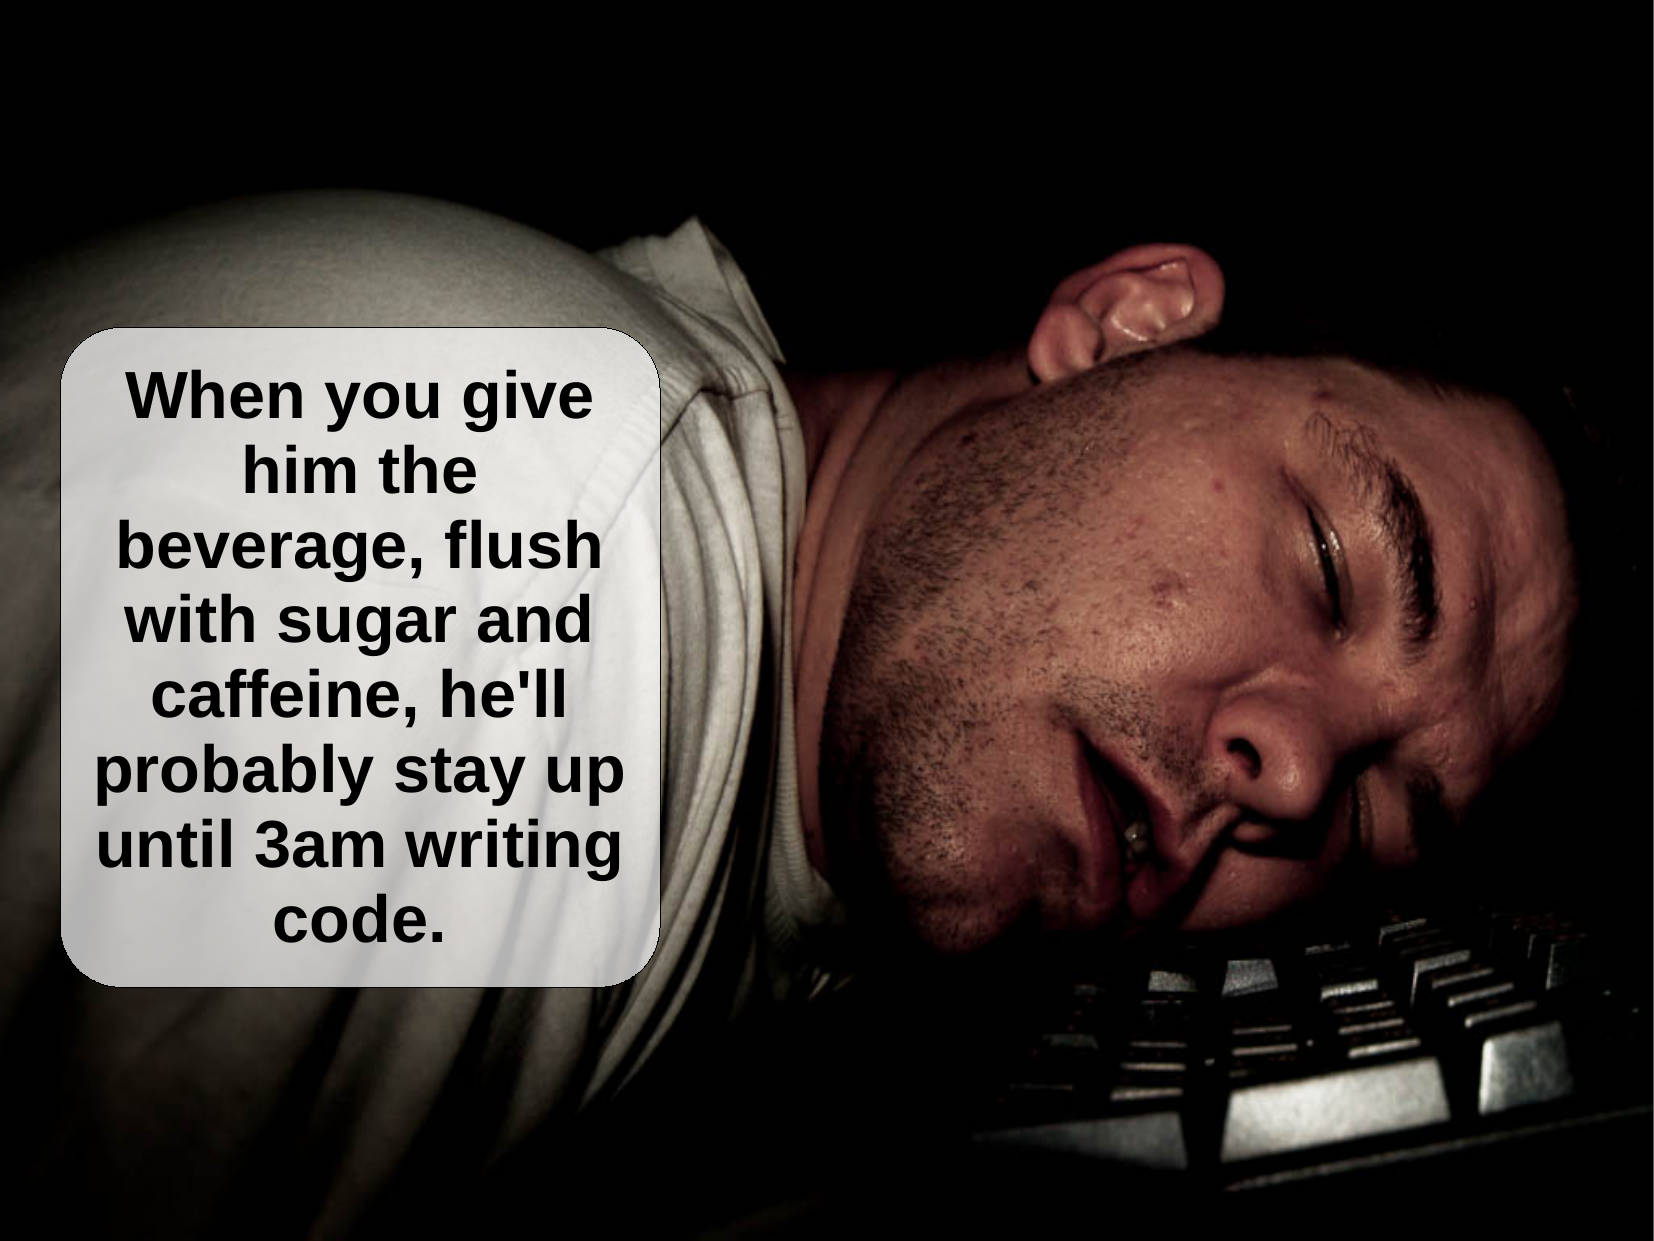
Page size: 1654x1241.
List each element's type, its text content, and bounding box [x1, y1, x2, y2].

picture [0, 0, 1654, 1241]
text_box When you give him the beverage, flush with sugar and caffeine, he'll probably stay up until 3am writing code. [60, 327, 661, 988]
